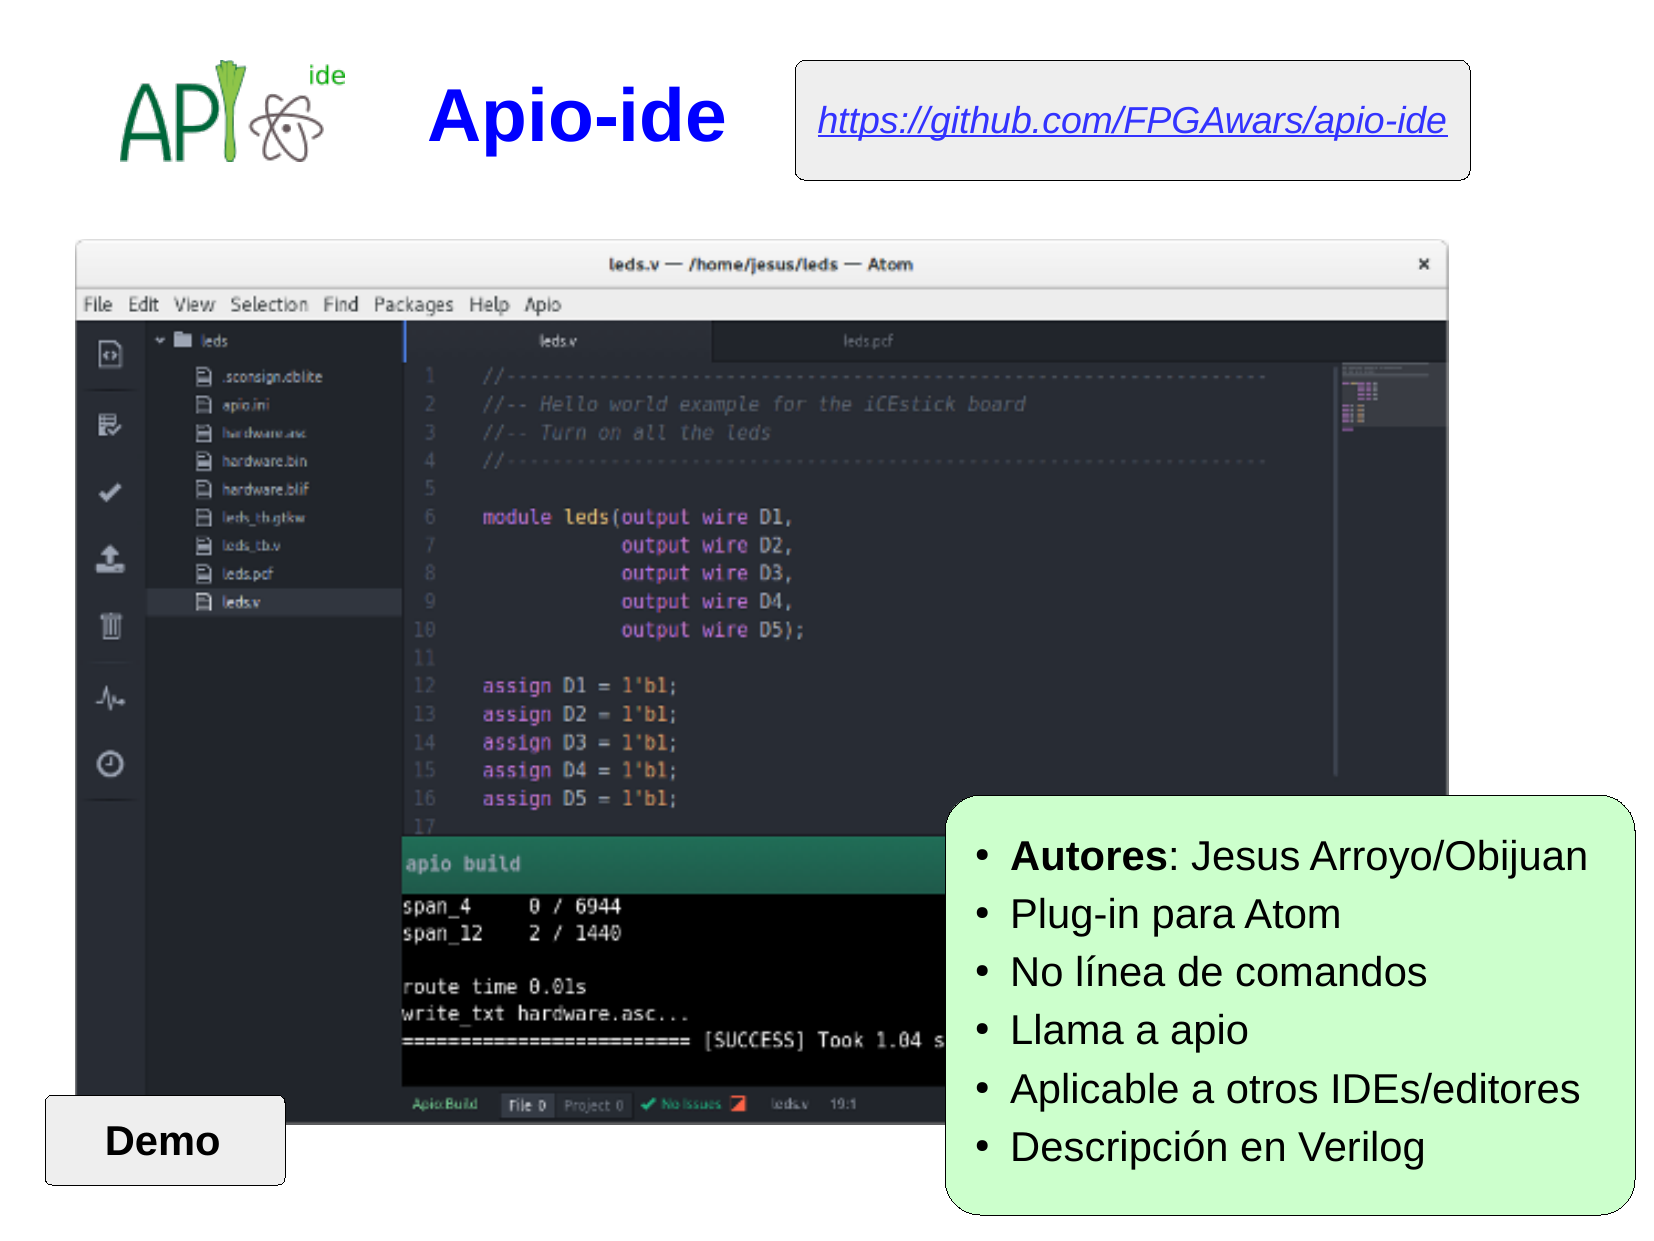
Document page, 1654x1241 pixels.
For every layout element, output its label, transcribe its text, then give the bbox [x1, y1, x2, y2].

text_box [945, 795, 1636, 1216]
text_box Autores: Jesus Arroyo/Obijuan Plug-in para Atom No línea de comandos Llama a apio Aplicable a otros IDEs/editores Descripción en Verilog [960, 825, 1621, 1201]
text_box https://github.com/FPGAwars/apio-ide [795, 60, 1471, 181]
text_box [45, 1095, 286, 1186]
text_box Apio-ide [375, 66, 781, 166]
picture [120, 60, 345, 162]
picture [75, 239, 1449, 1126]
text_box Demo [90, 1110, 241, 1186]
